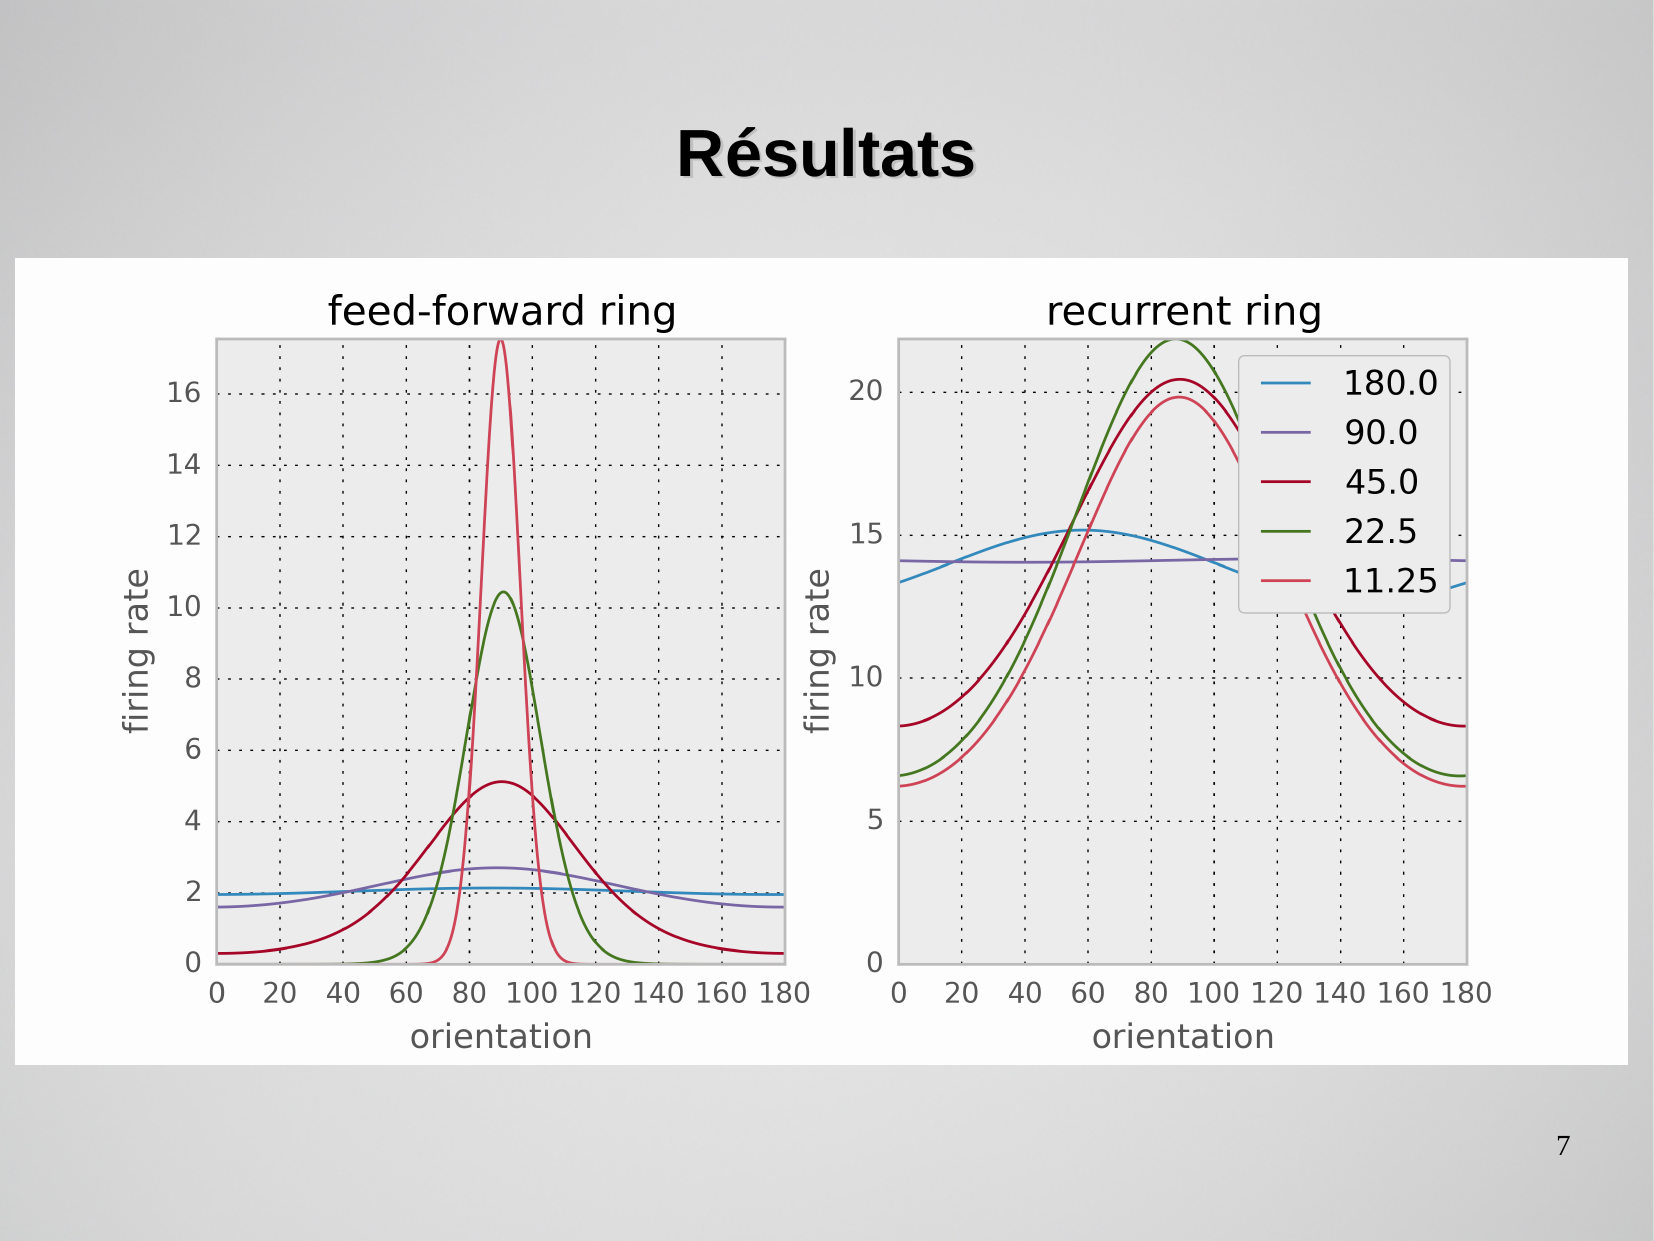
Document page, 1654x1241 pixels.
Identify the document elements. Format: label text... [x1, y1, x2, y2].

title Résultats [82, 49, 1571, 257]
picture [0, 0, 1654, 1241]
